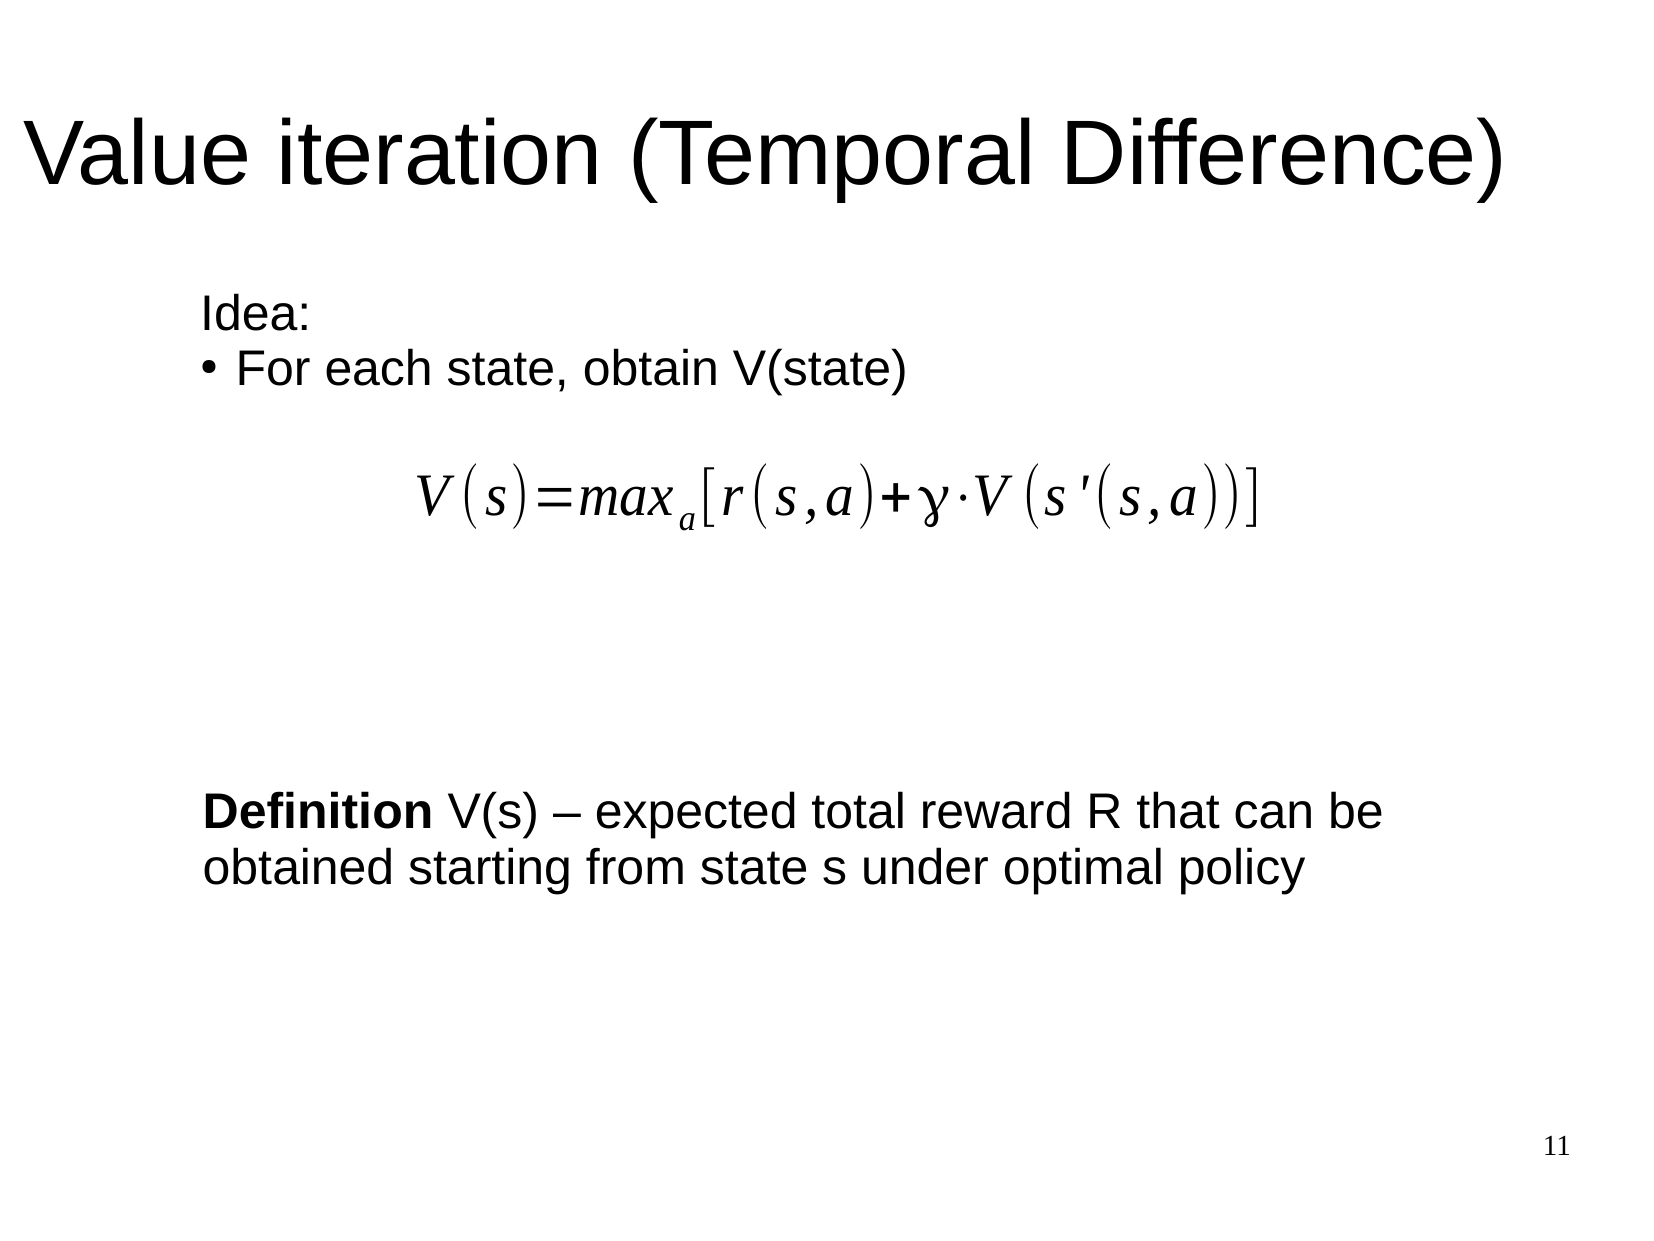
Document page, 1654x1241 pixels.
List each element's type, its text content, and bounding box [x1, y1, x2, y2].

text_box Idea: For each state, obtain V(state) [150, 277, 1231, 571]
chart [399, 458, 1275, 537]
text_box Definition V(s) – expected total reward R that can be obtained starting from state s under optimal policy [117, 776, 1471, 1036]
title Value iteration (Temporal Difference) [23, 49, 1512, 257]
